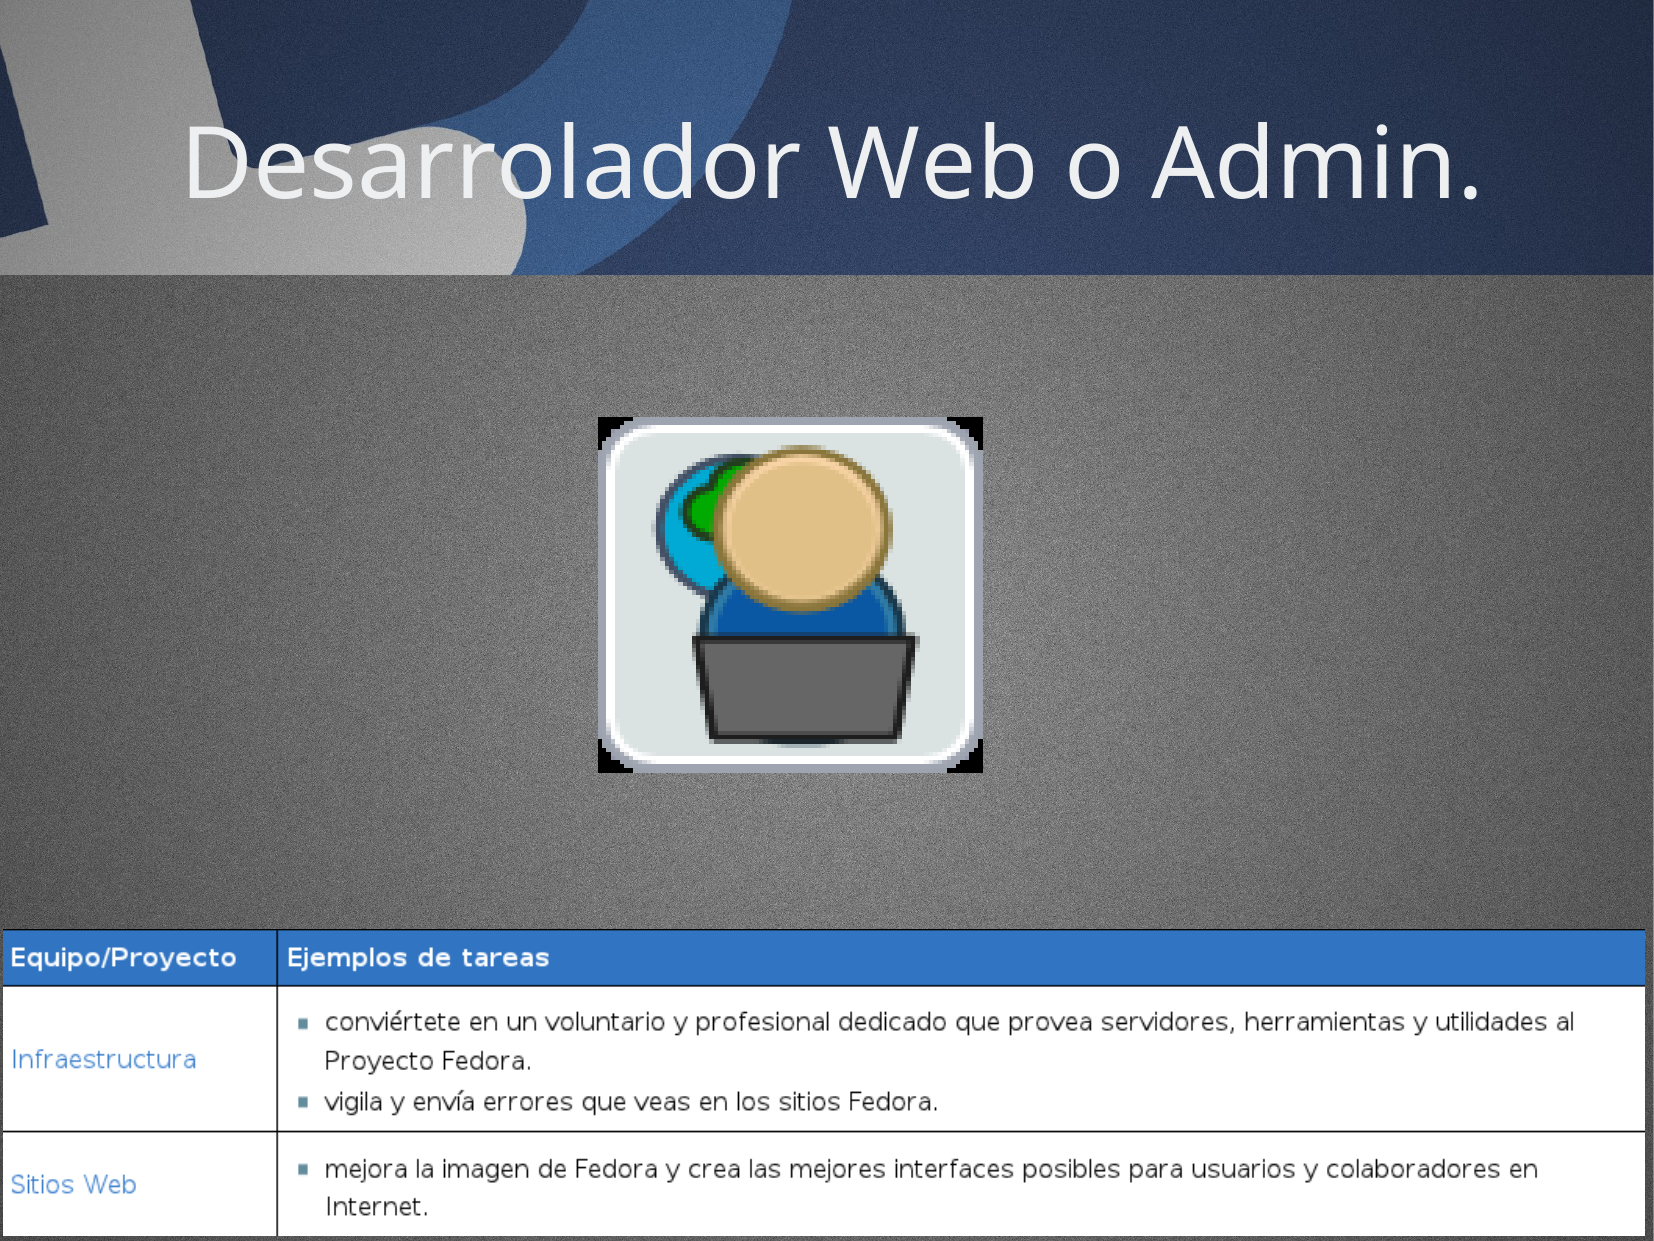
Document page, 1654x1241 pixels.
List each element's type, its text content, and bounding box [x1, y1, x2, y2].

text_box Desarrolador Web o Admin. [88, 58, 1577, 266]
picture [0, 0, 1654, 1241]
